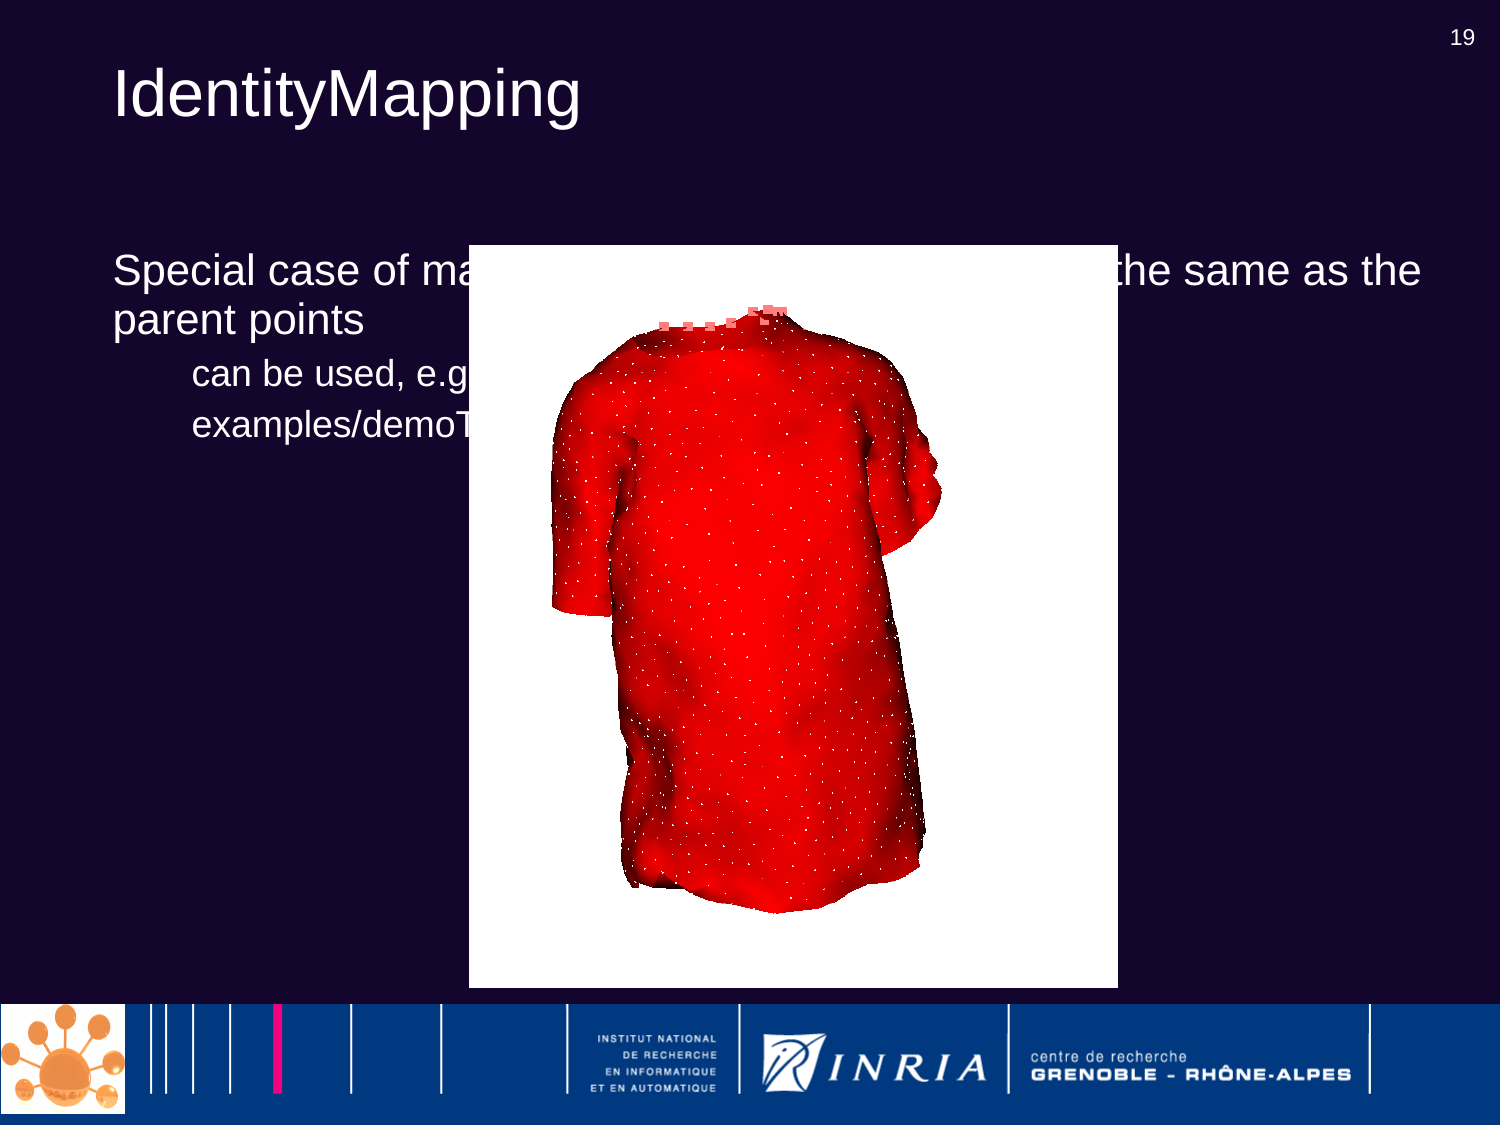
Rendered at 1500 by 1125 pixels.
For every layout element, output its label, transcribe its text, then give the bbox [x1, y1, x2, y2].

list Special case of mapping where the child points are the same as the parent points can be used, e.g., for data conversion examples/demoTshirtFEM.scn [112, 245, 422, 988]
picture [422, 245, 1468, 988]
picture [0, 1004, 1500, 1125]
title IdentityMapping [112, 0, 1474, 188]
